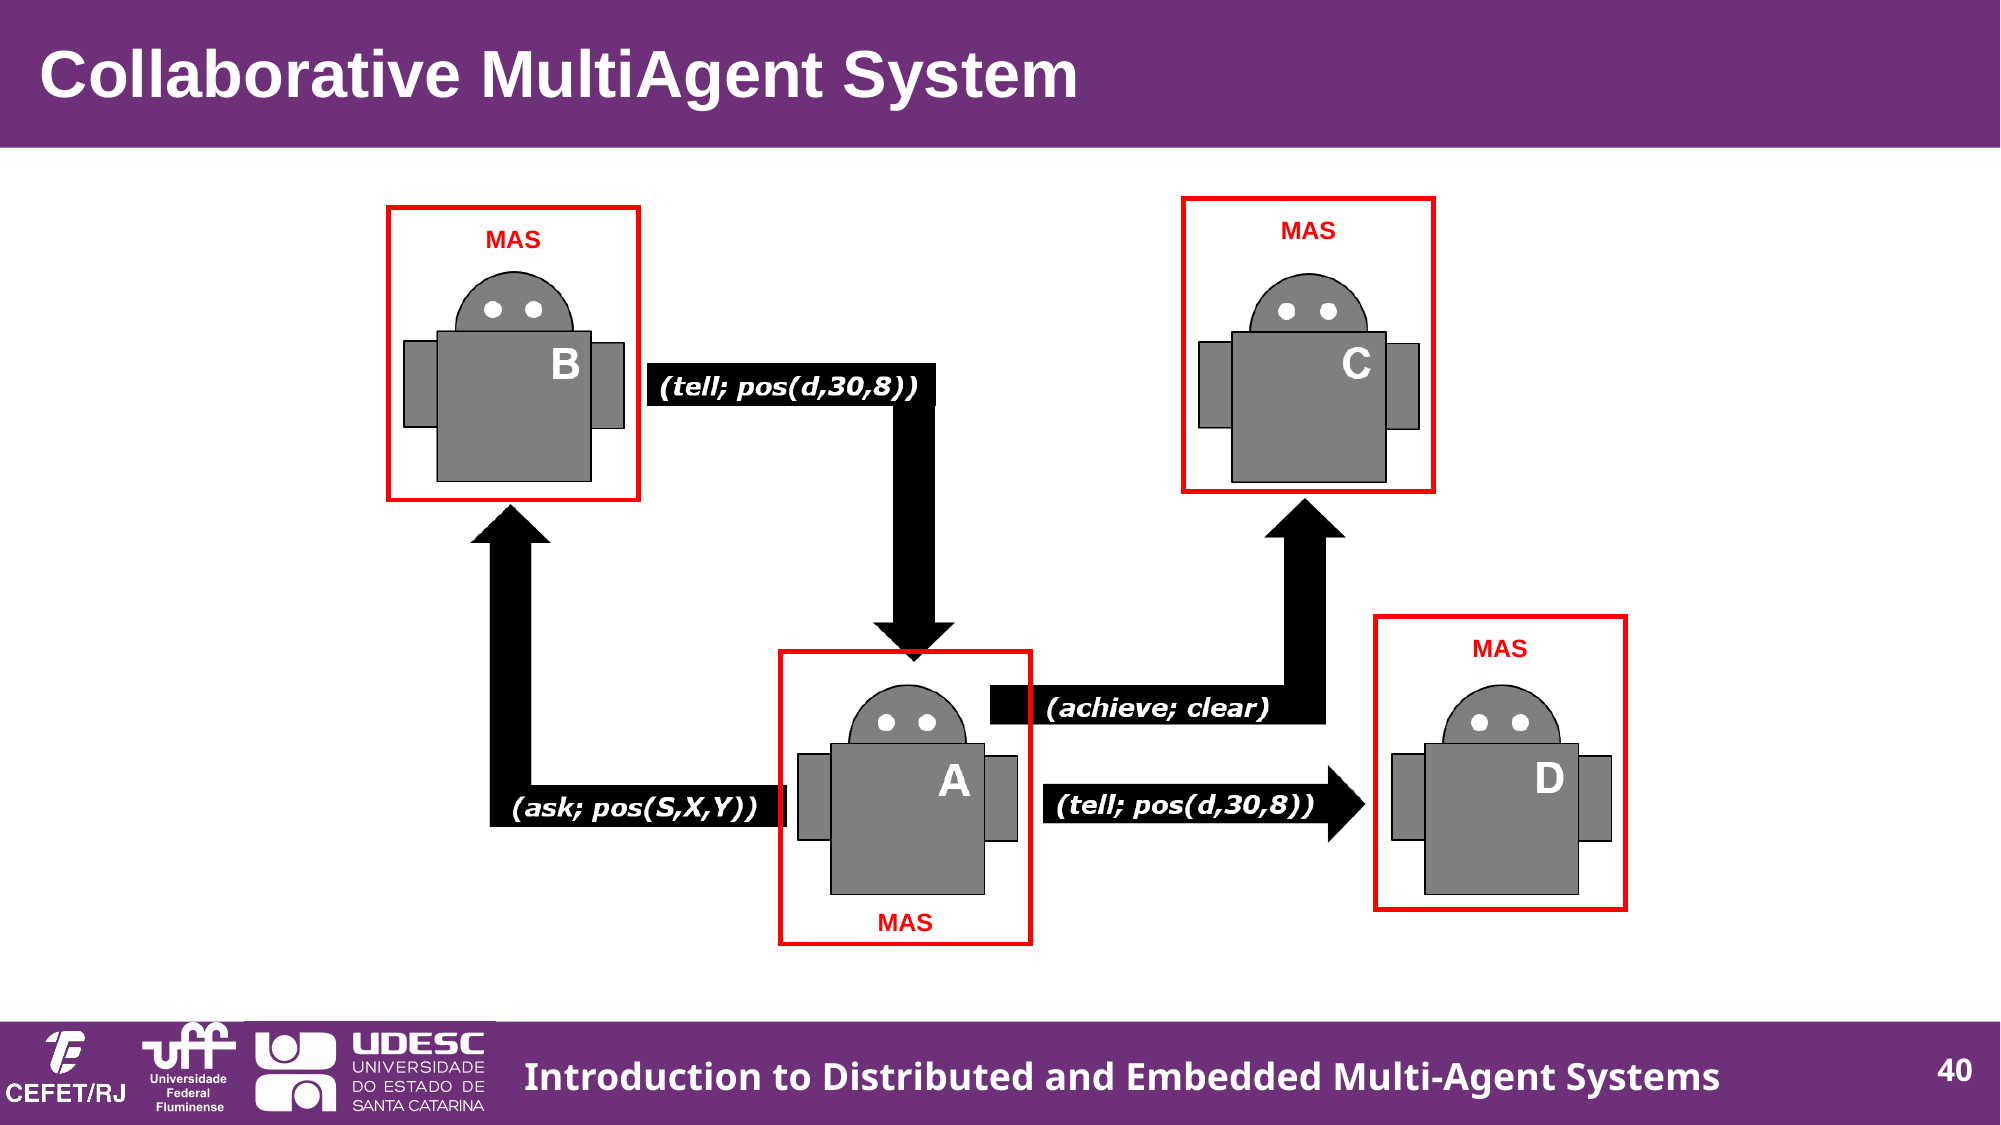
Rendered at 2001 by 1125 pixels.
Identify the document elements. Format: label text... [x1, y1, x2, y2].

picture [403, 271, 1612, 895]
picture [141, 1021, 237, 1117]
picture [244, 1021, 496, 1123]
text_box MAS [1375, 616, 1626, 910]
text_box Collaborative MultiAgent System [25, 23, 1999, 119]
picture [6, 1009, 125, 1125]
text_box MAS [388, 207, 639, 501]
text_box MAS [1183, 198, 1434, 492]
text_box MAS [780, 651, 1031, 945]
